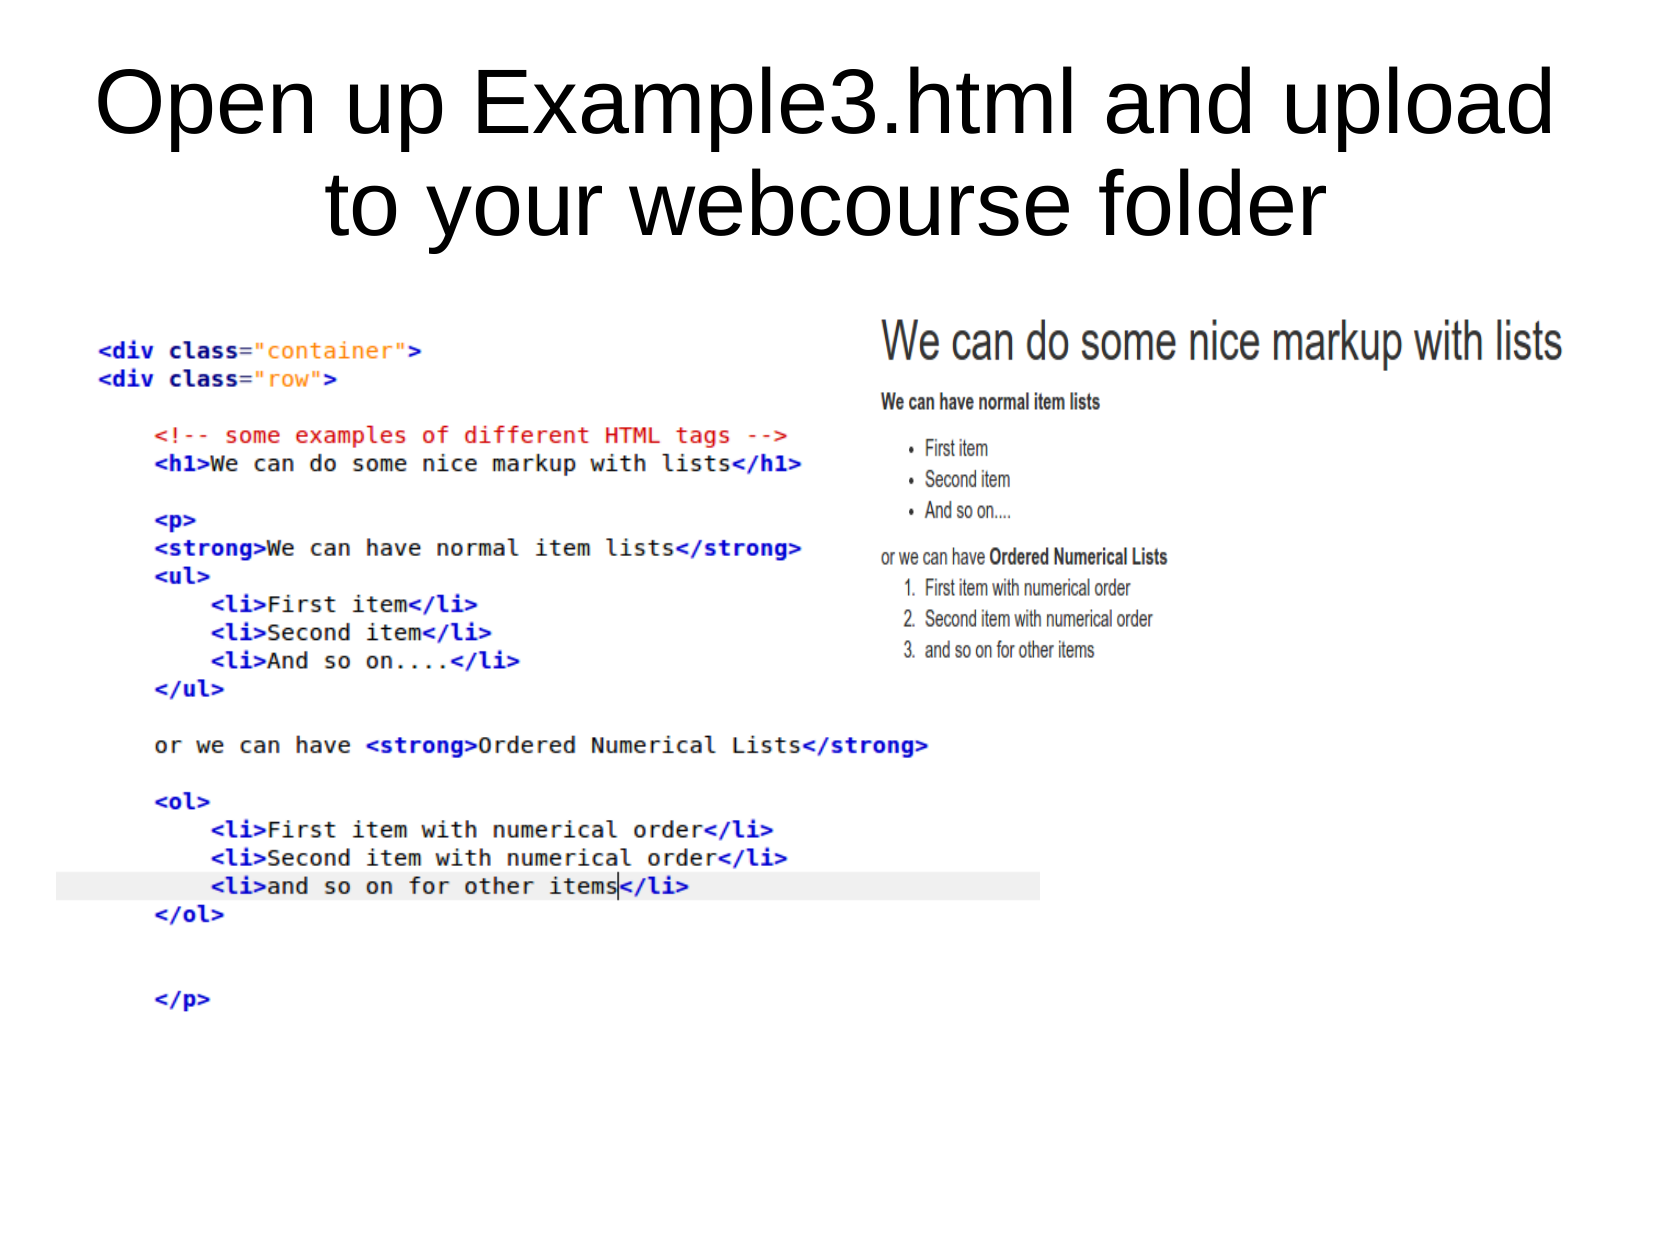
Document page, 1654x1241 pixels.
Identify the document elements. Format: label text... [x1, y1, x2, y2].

title Open up Example3.html and upload to your webcourse folder [82, 49, 1571, 257]
picture [56, 295, 1594, 1046]
